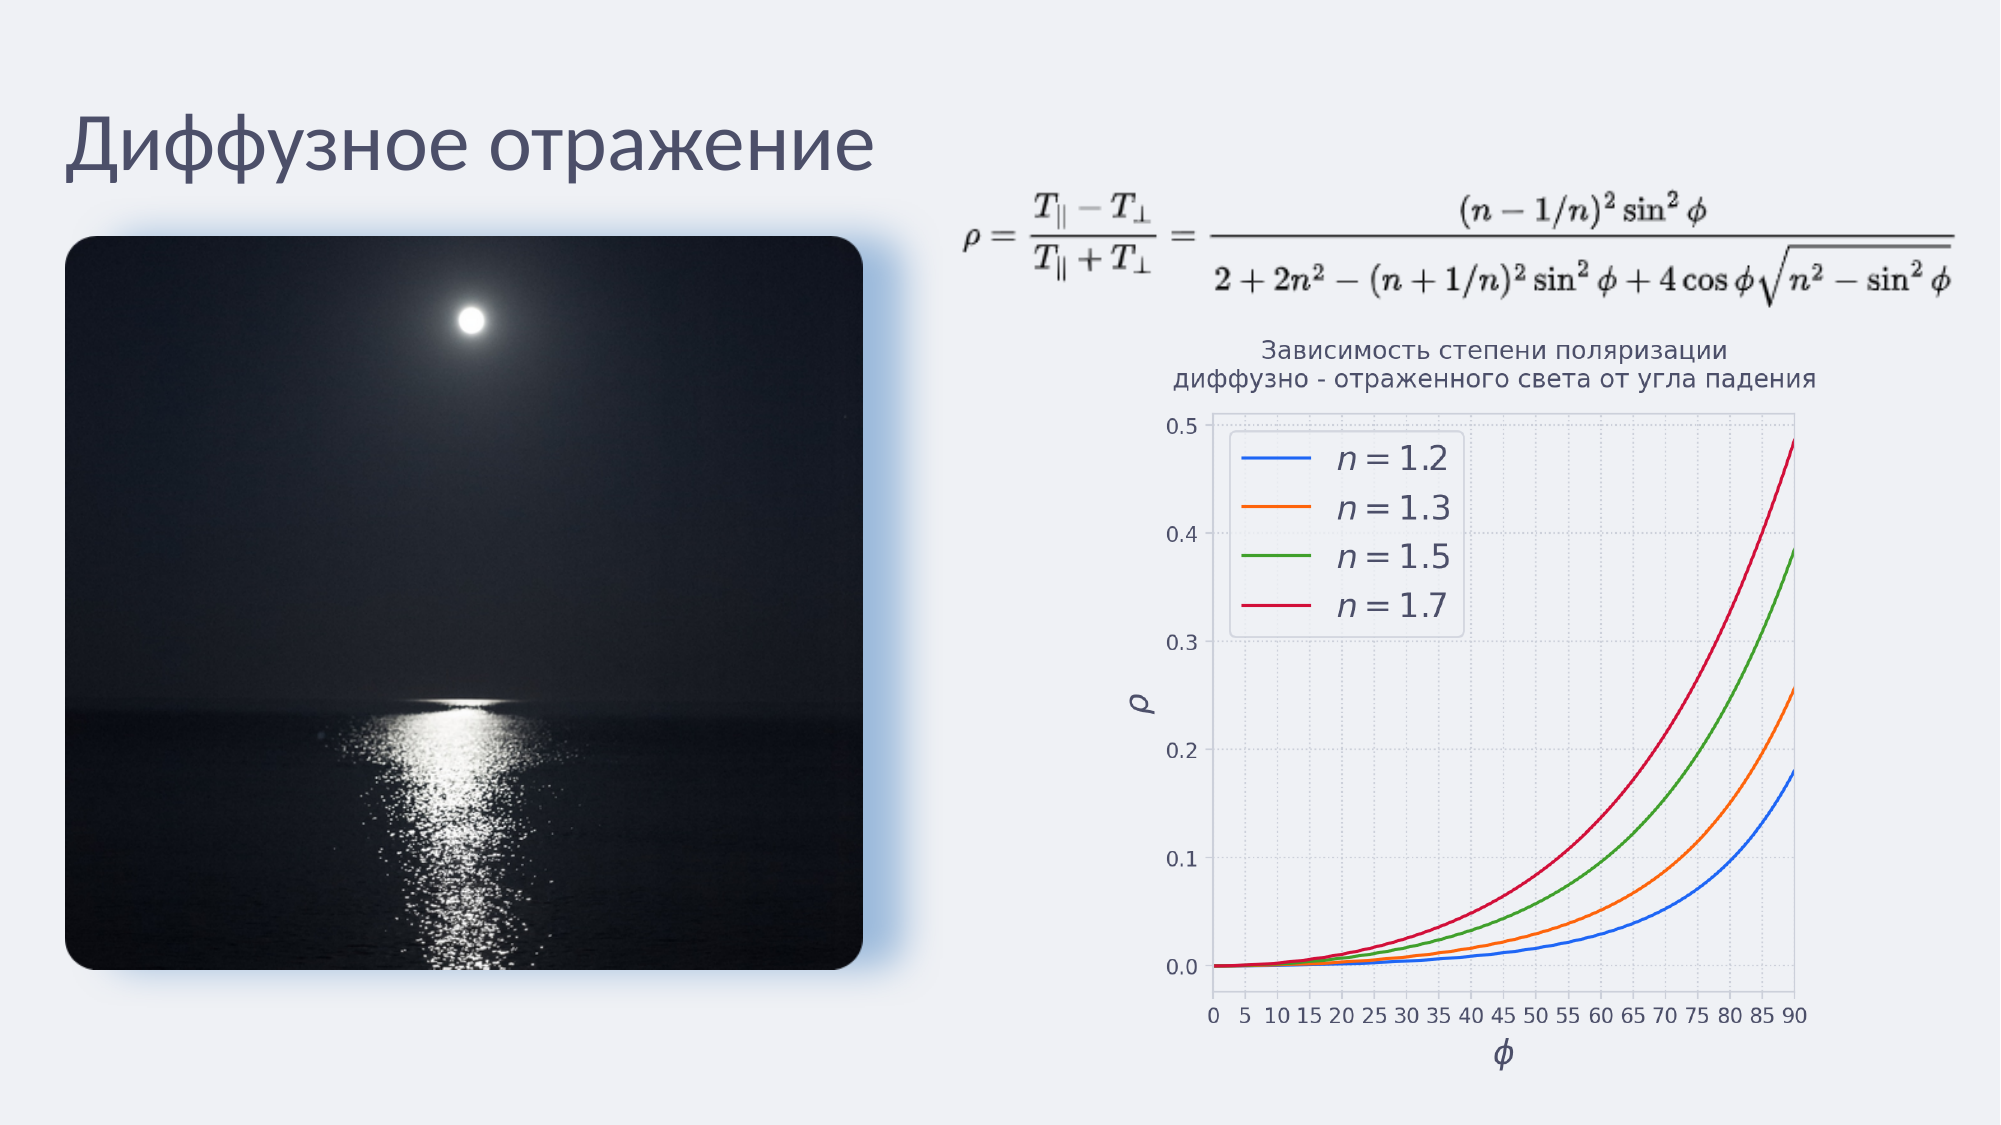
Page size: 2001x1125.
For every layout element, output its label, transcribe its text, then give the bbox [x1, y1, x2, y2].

picture [944, 58, 1978, 1086]
picture [65, 236, 863, 970]
title Диффузное отражение [65, 0, 1565, 333]
